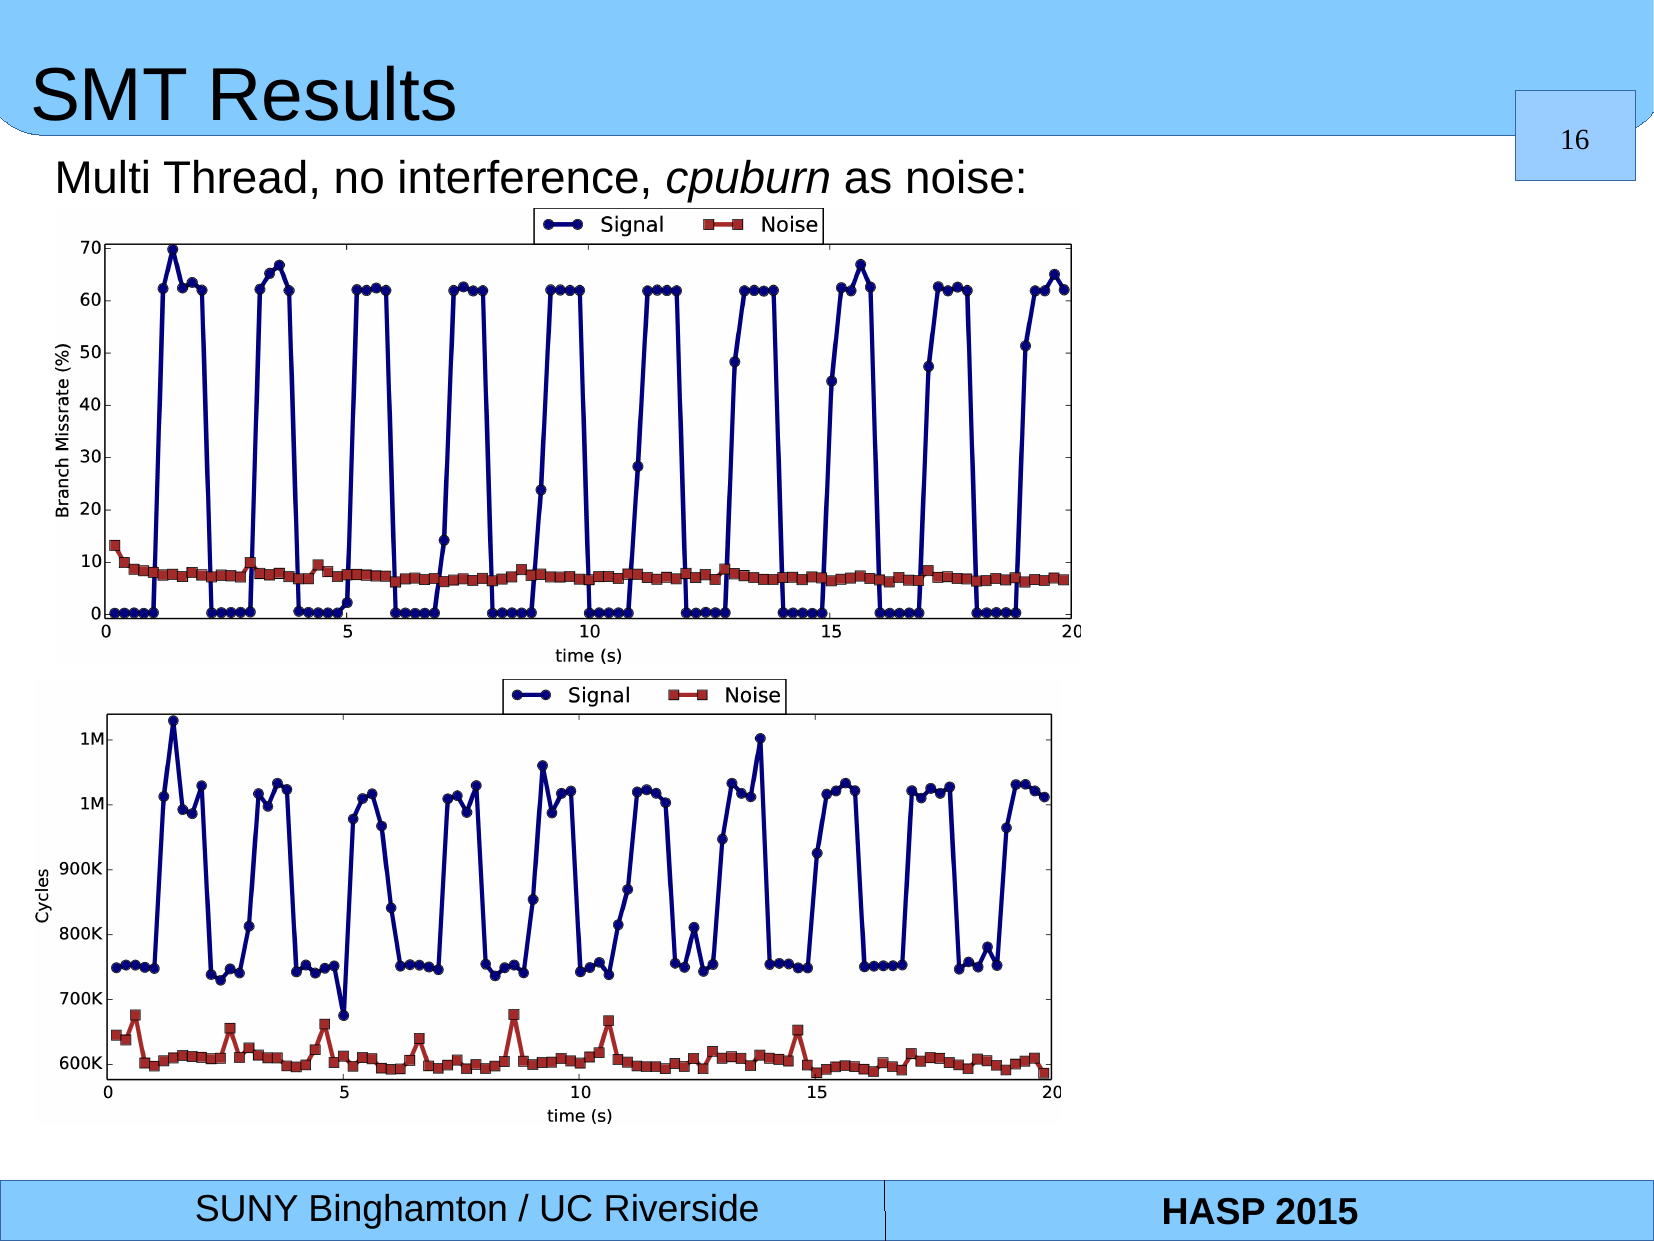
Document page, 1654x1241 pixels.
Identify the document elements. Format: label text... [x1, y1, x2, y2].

picture [35, 679, 1061, 1126]
text_box [1515, 131, 1636, 166]
text_box Multi Thread, no interference, cpuburn as noise: [39, 144, 1075, 211]
title SMT Results [30, 45, 1636, 131]
picture [55, 208, 1081, 665]
